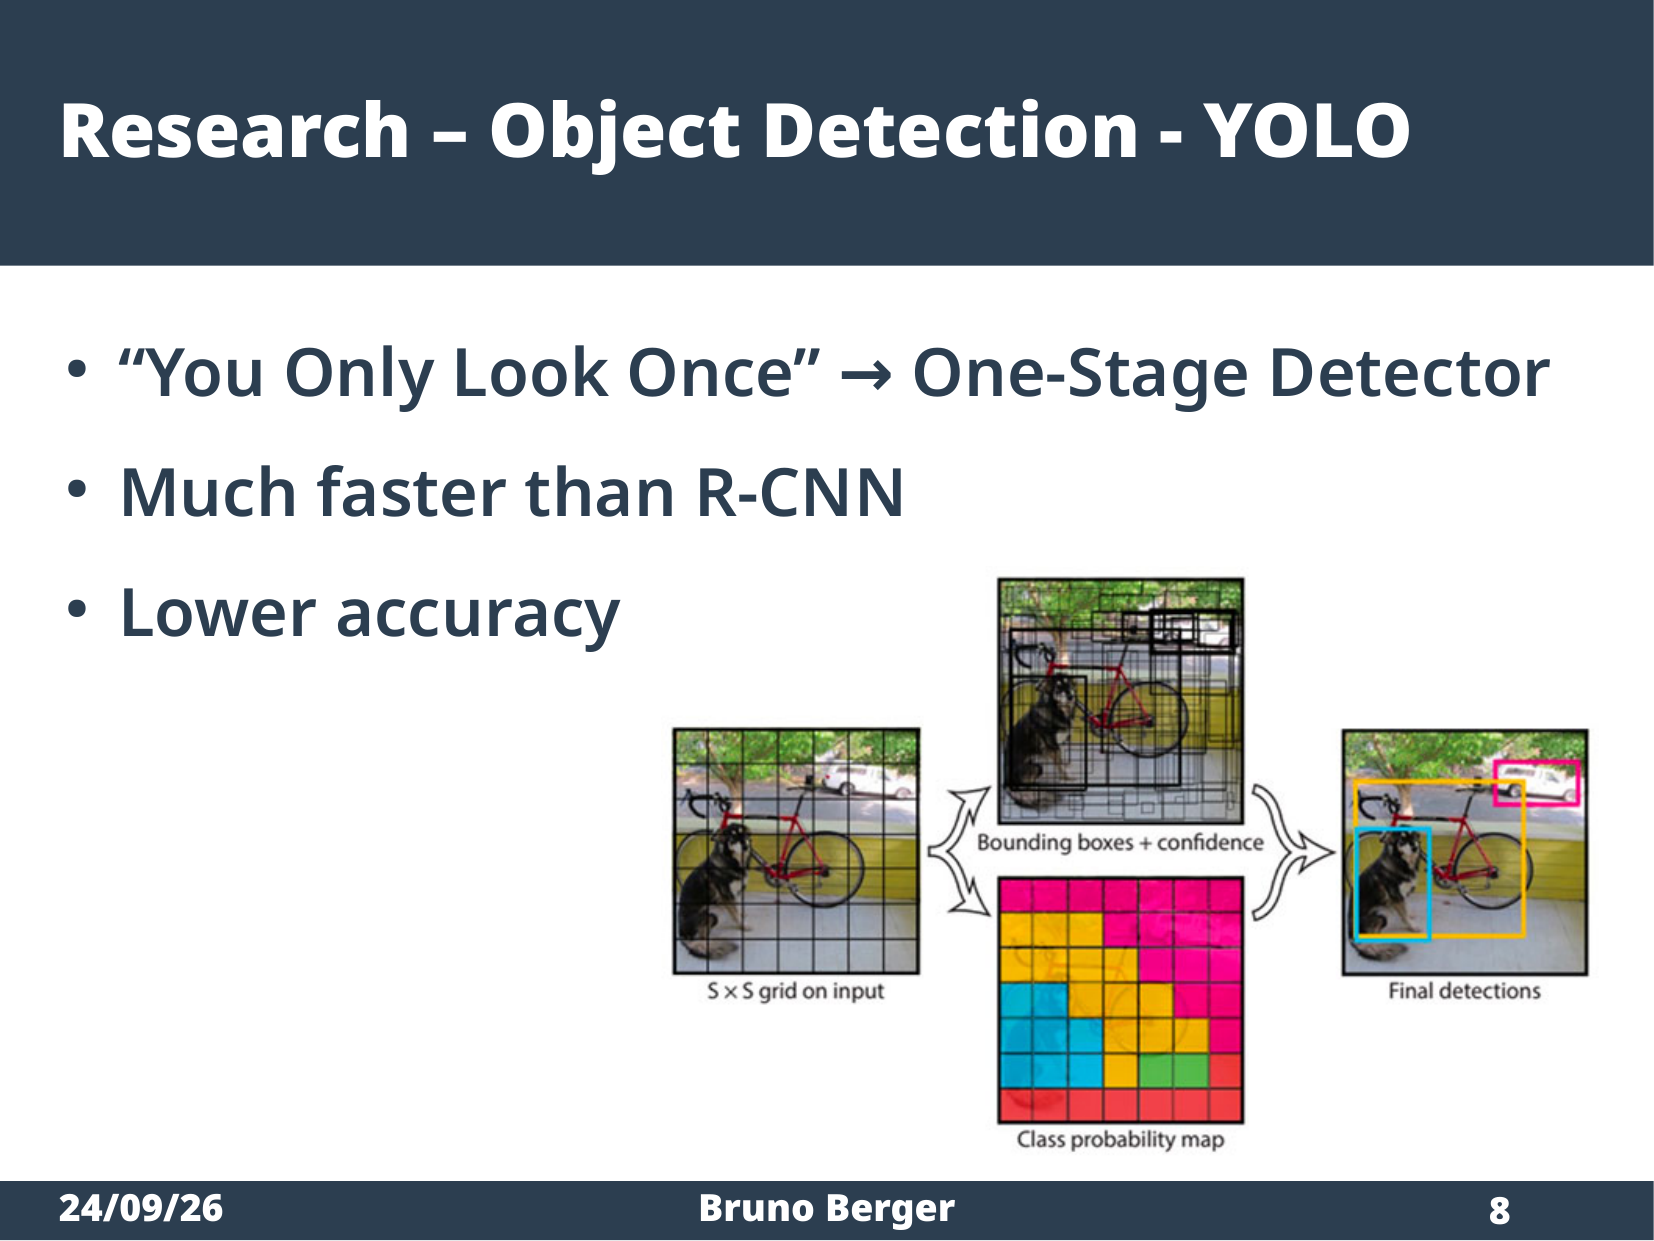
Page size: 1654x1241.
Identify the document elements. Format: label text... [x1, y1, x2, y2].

picture [661, 566, 1599, 1163]
list “You Only Look Once” → One-Stage Detector Much faster than R-CNN Lower accuracy [47, 324, 1619, 1158]
title Research – Object Detection - YOLO [59, 49, 1595, 207]
